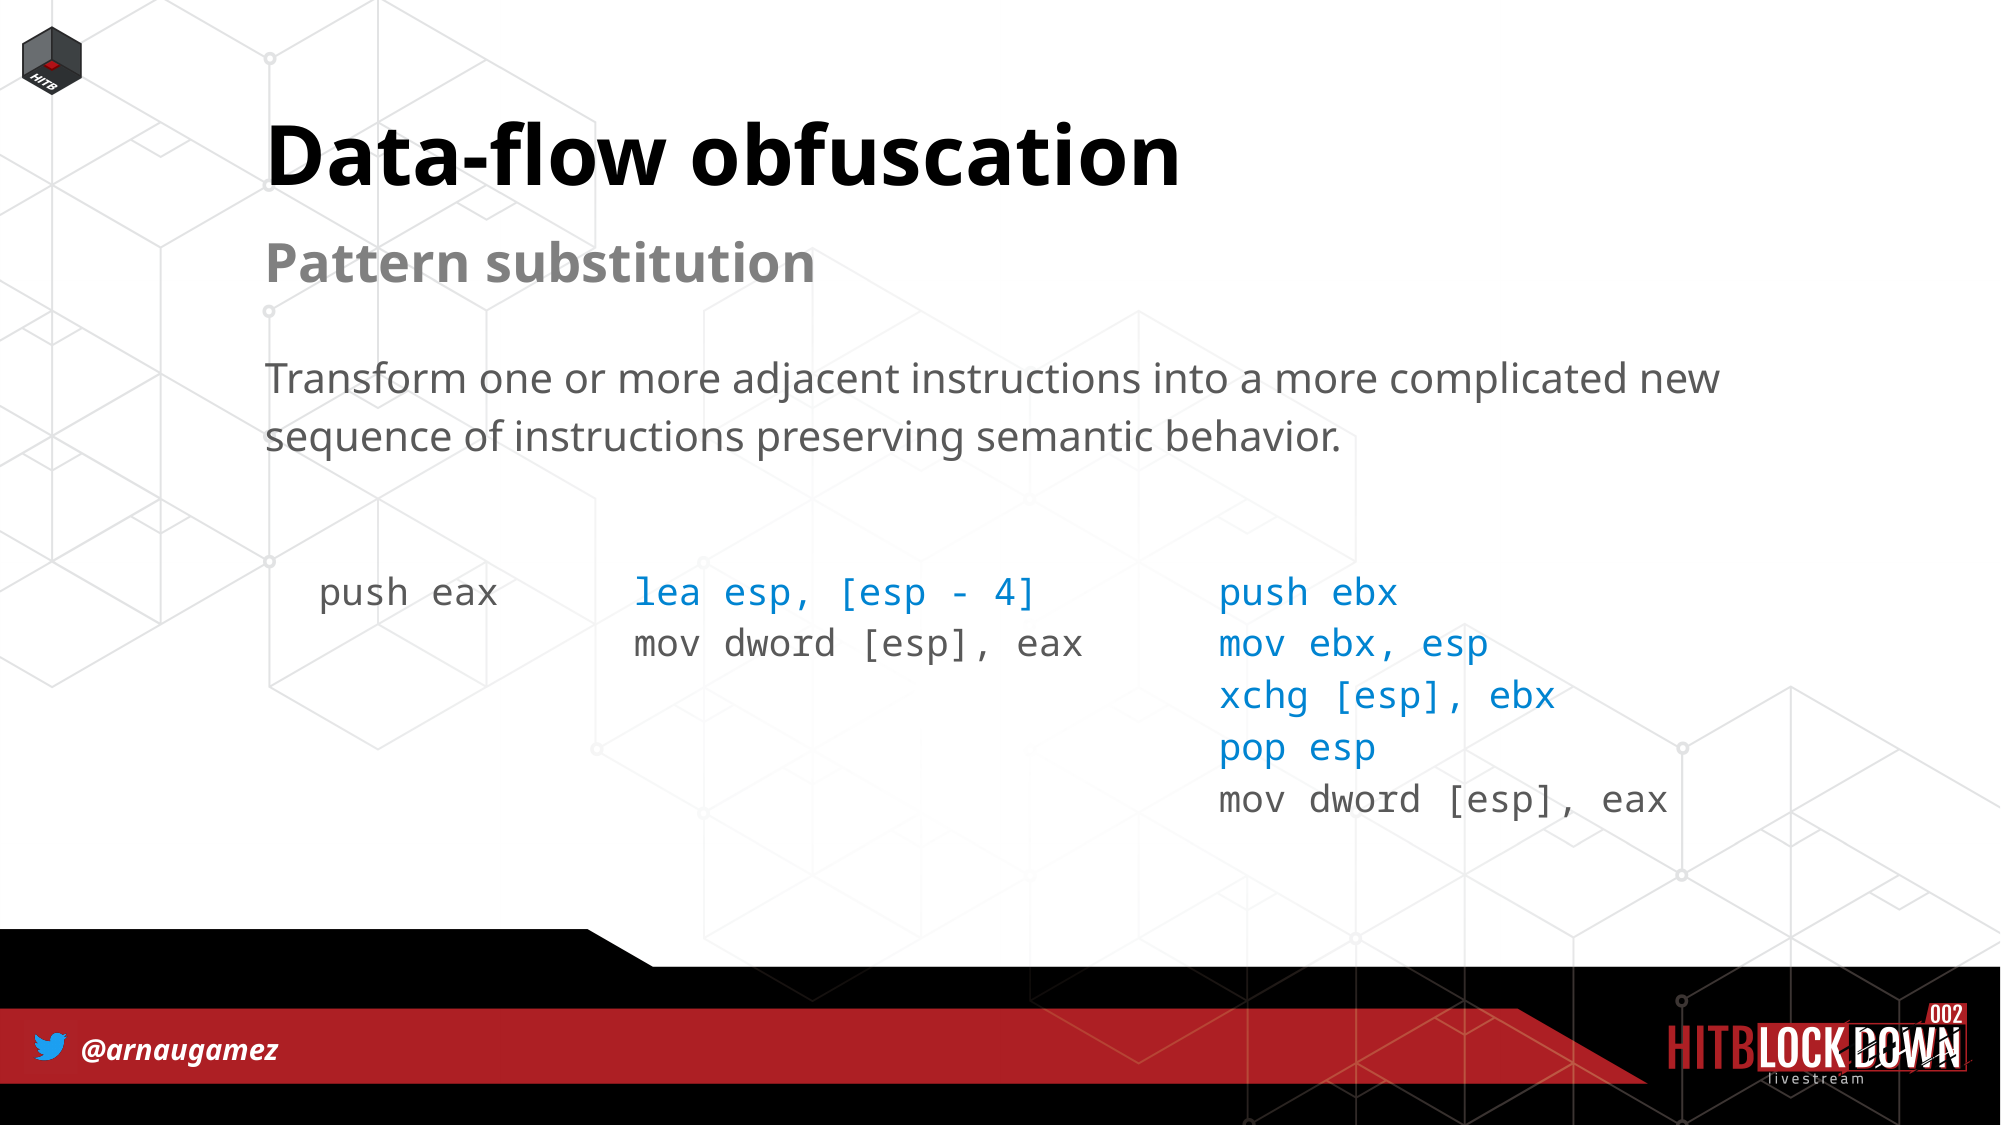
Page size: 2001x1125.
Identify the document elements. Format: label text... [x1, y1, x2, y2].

text_box push eax lea esp, [esp - 4] push ebx mov dword [esp], eax mov ebx, esp xchg [esp], ebx pop esp mov dword [esp], eax [303, 553, 1697, 841]
text_box Pattern substitution [249, 227, 1790, 322]
title Data-flow obfuscation [249, 108, 1750, 210]
picture [0, 0, 2001, 1125]
text_box Transform one or more adjacent instructions into a more complicated new sequence of instructions preserving semantic behavior. [250, 336, 1750, 706]
